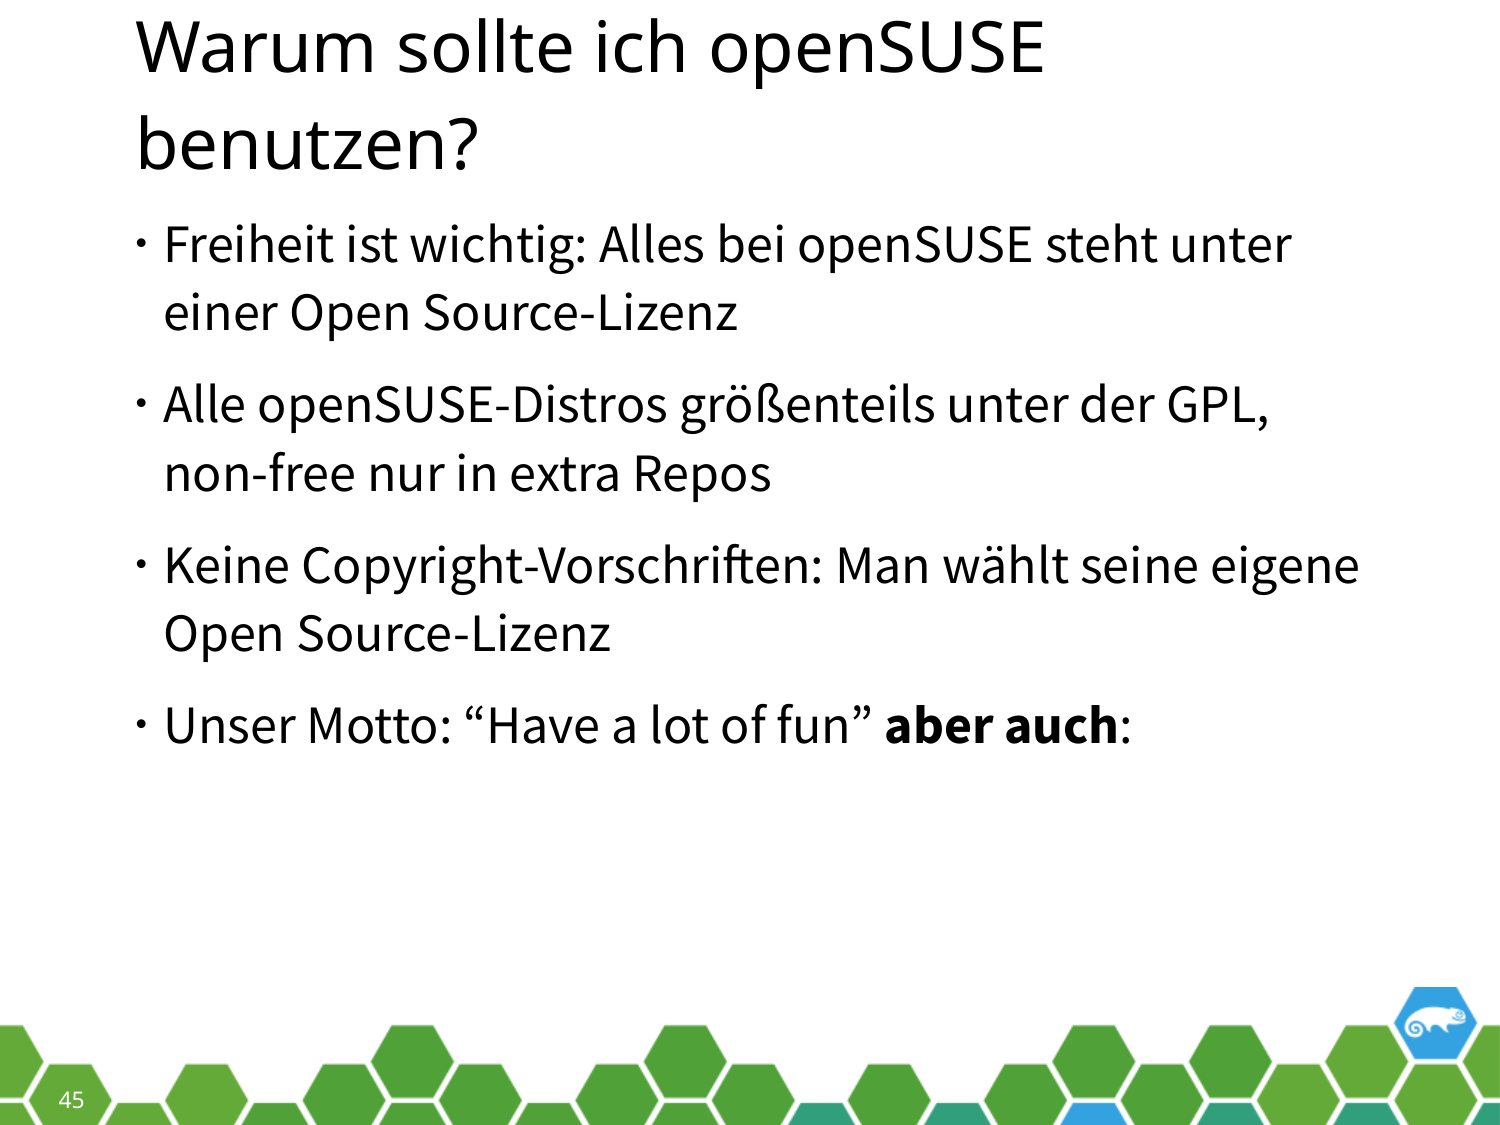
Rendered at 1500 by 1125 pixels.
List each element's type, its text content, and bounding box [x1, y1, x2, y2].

picture [0, 987, 1500, 1125]
list Freiheit ist wichtig: Alles bei openSUSE steht unter einer Open Source-Lizenz Alle openSUSE-Distros größenteils unter der GPL, non-free nur in extra Repos Keine Copyright-Vorschriften: Man wählt seine eigene Open Source-Lizenz Unser Motto: “Have a lot of fun” aber auch: [135, 208, 1372, 862]
title Warum sollte ich openSUSE benutzen? [135, 12, 1372, 175]
